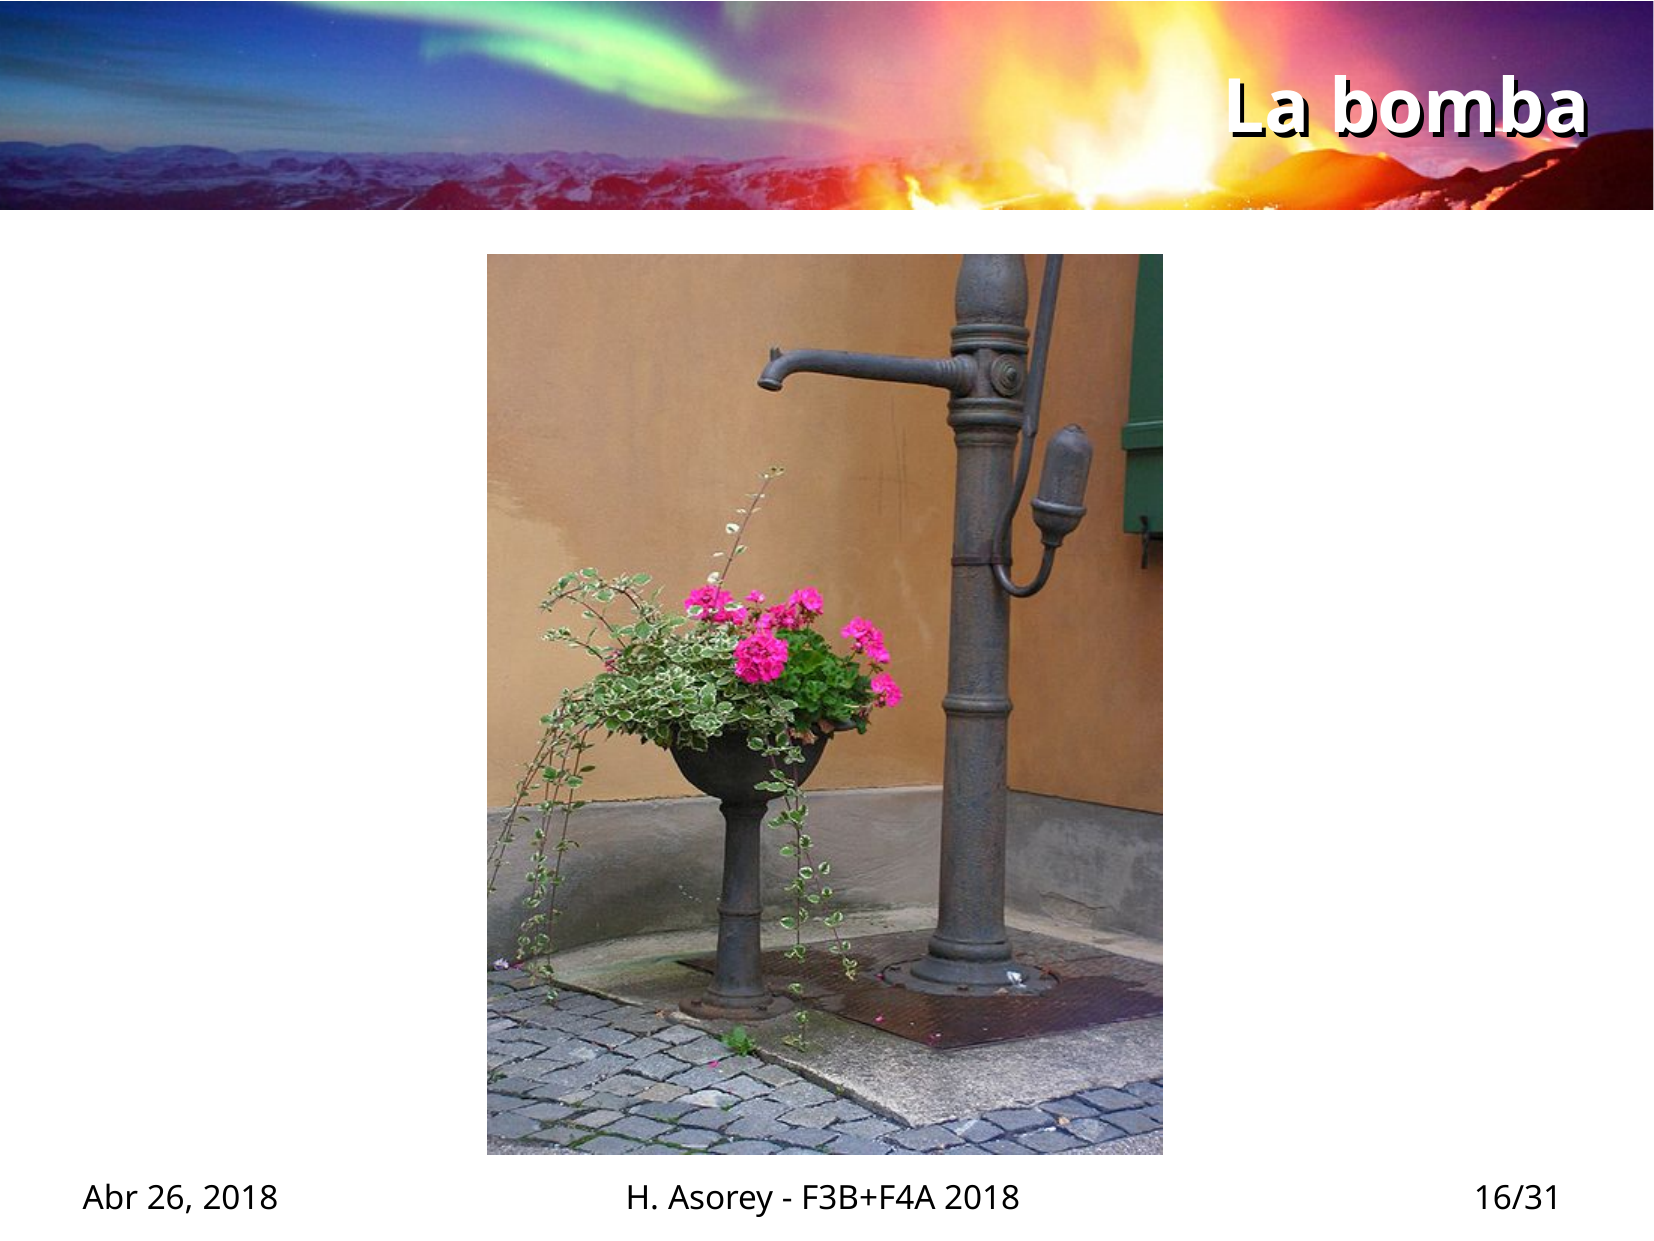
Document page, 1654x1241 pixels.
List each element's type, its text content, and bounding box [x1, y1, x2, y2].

picture [487, 254, 1163, 1156]
picture [0, 1, 1654, 210]
title La bomba [45, 15, 1606, 191]
